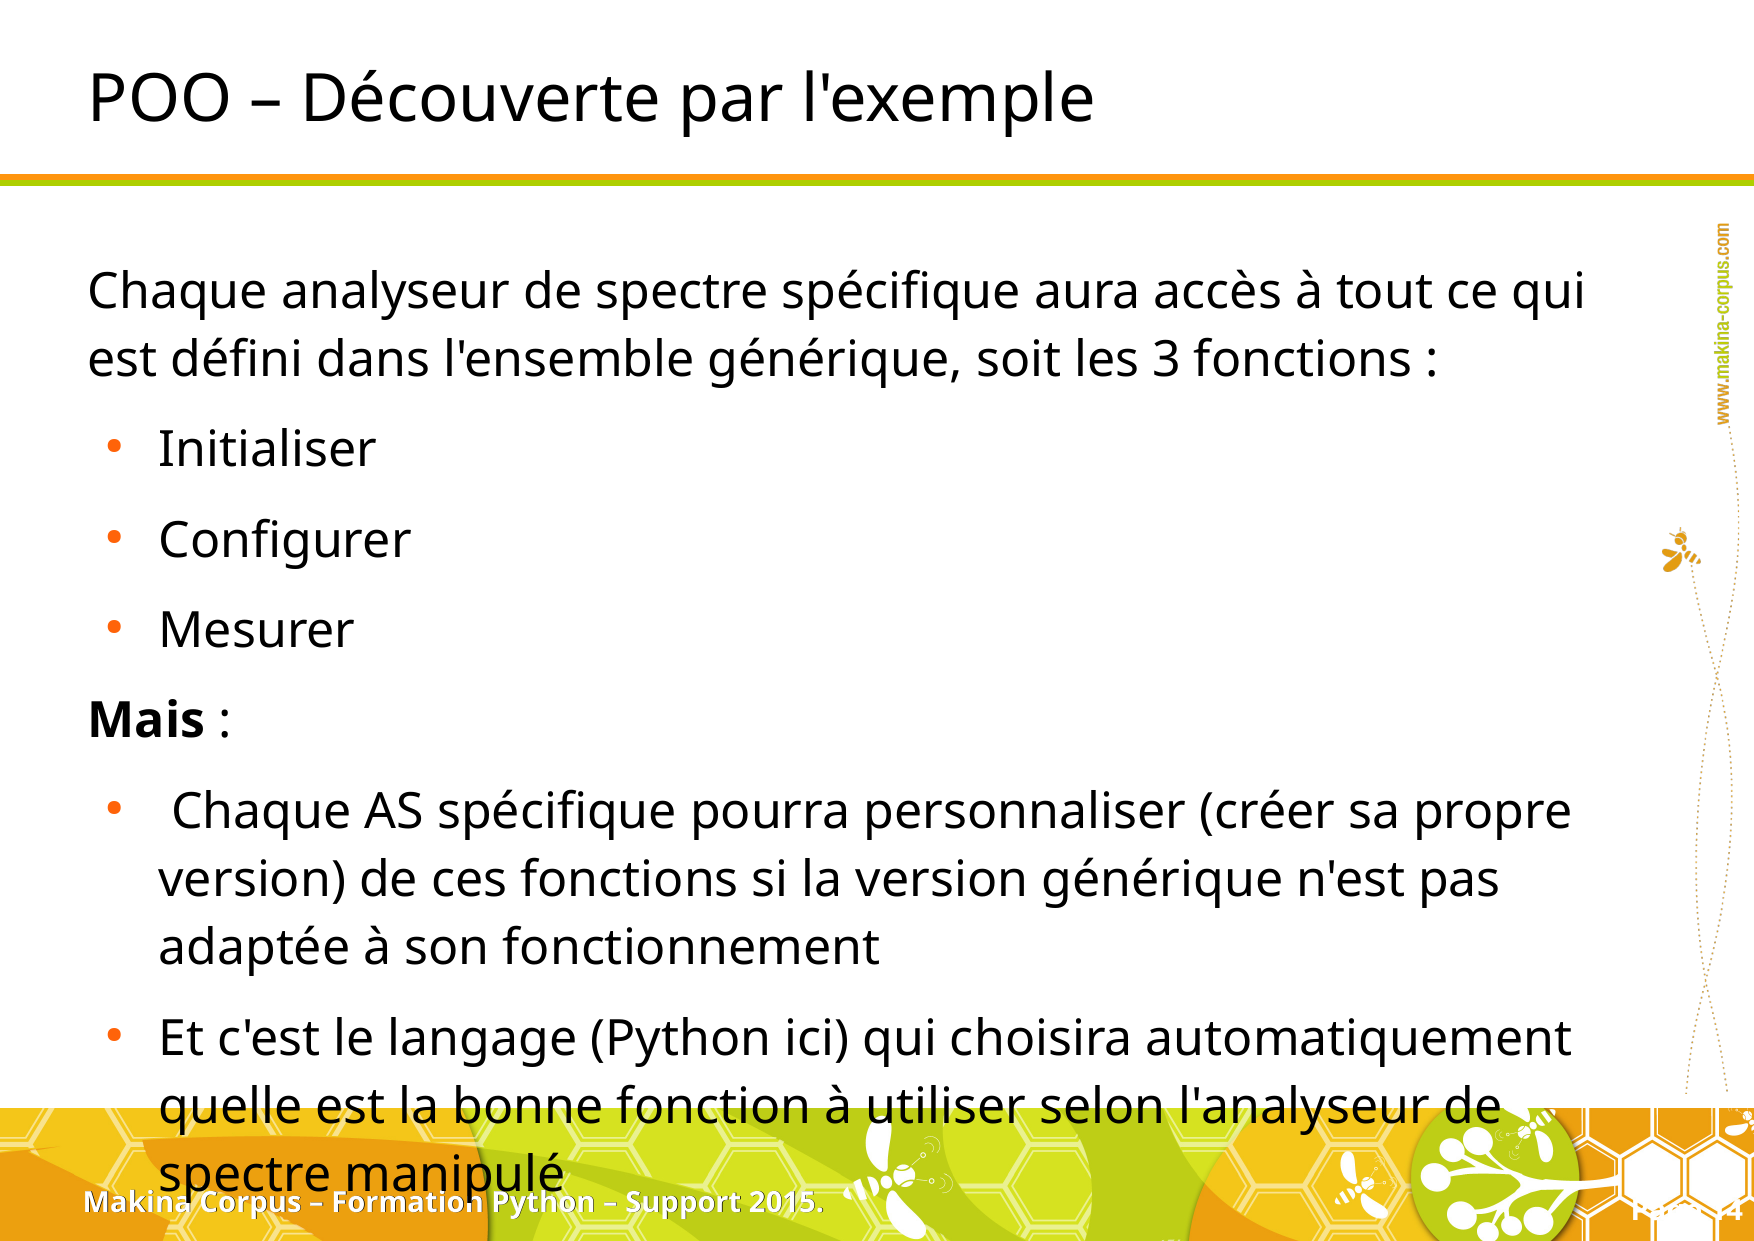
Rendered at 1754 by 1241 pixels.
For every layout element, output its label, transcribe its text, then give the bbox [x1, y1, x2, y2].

picture [1386, 1108, 1400, 1120]
title POO – Découverte par l'exemple [87, 31, 1667, 160]
picture [0, 1108, 1754, 1241]
picture [1111, 1108, 1127, 1120]
picture [1267, 1110, 1280, 1120]
picture [1208, 1110, 1221, 1120]
picture [165, 1108, 180, 1120]
picture [831, 1110, 844, 1120]
picture [757, 1108, 773, 1120]
picture [1309, 1108, 1316, 1117]
picture [461, 1108, 475, 1120]
picture [1450, 1108, 1465, 1120]
picture [197, 1108, 211, 1120]
picture [641, 1108, 657, 1120]
list Chaque analyseur de spectre spécifique aura accès à tout ce qui est défini dans l'ensemble générique, soit les 3 fonctions : Initialiser Configurer Mesurer Mais : Chaque AS spécifique pourra personnaliser (créer sa propre version) de ces fonctions si la version générique n'est pas adaptée à son fonctionnement Et c'est le langage (Python ici) qui choisira automatiquement quelle est la bonne fonction à utiliser selon l'analyseur de spectre manipulé [87, 254, 1667, 1096]
picture [418, 1110, 431, 1120]
picture [1639, 203, 1754, 1093]
picture [490, 1108, 506, 1120]
picture [873, 1108, 887, 1120]
